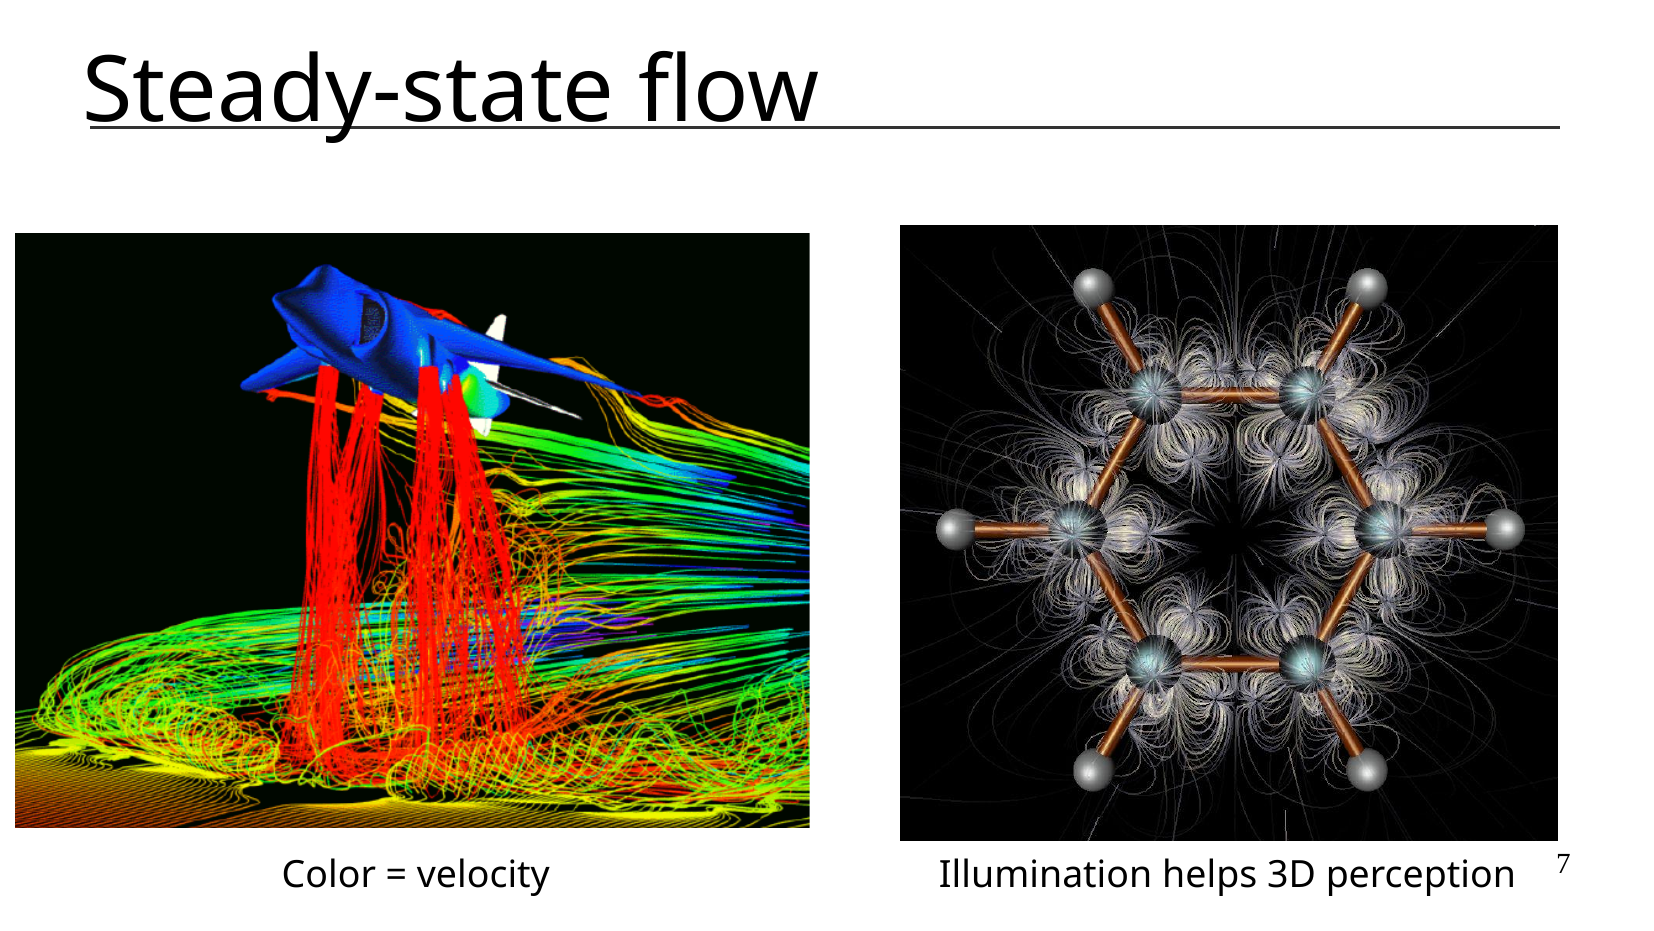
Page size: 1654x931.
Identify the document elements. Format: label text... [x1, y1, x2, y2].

title Steady-state flow [82, 32, 1571, 140]
text_box Illumination helps 3D perception [924, 840, 1565, 901]
text_box Color = velocity [266, 840, 574, 901]
picture [15, 233, 811, 828]
picture [900, 225, 1558, 841]
